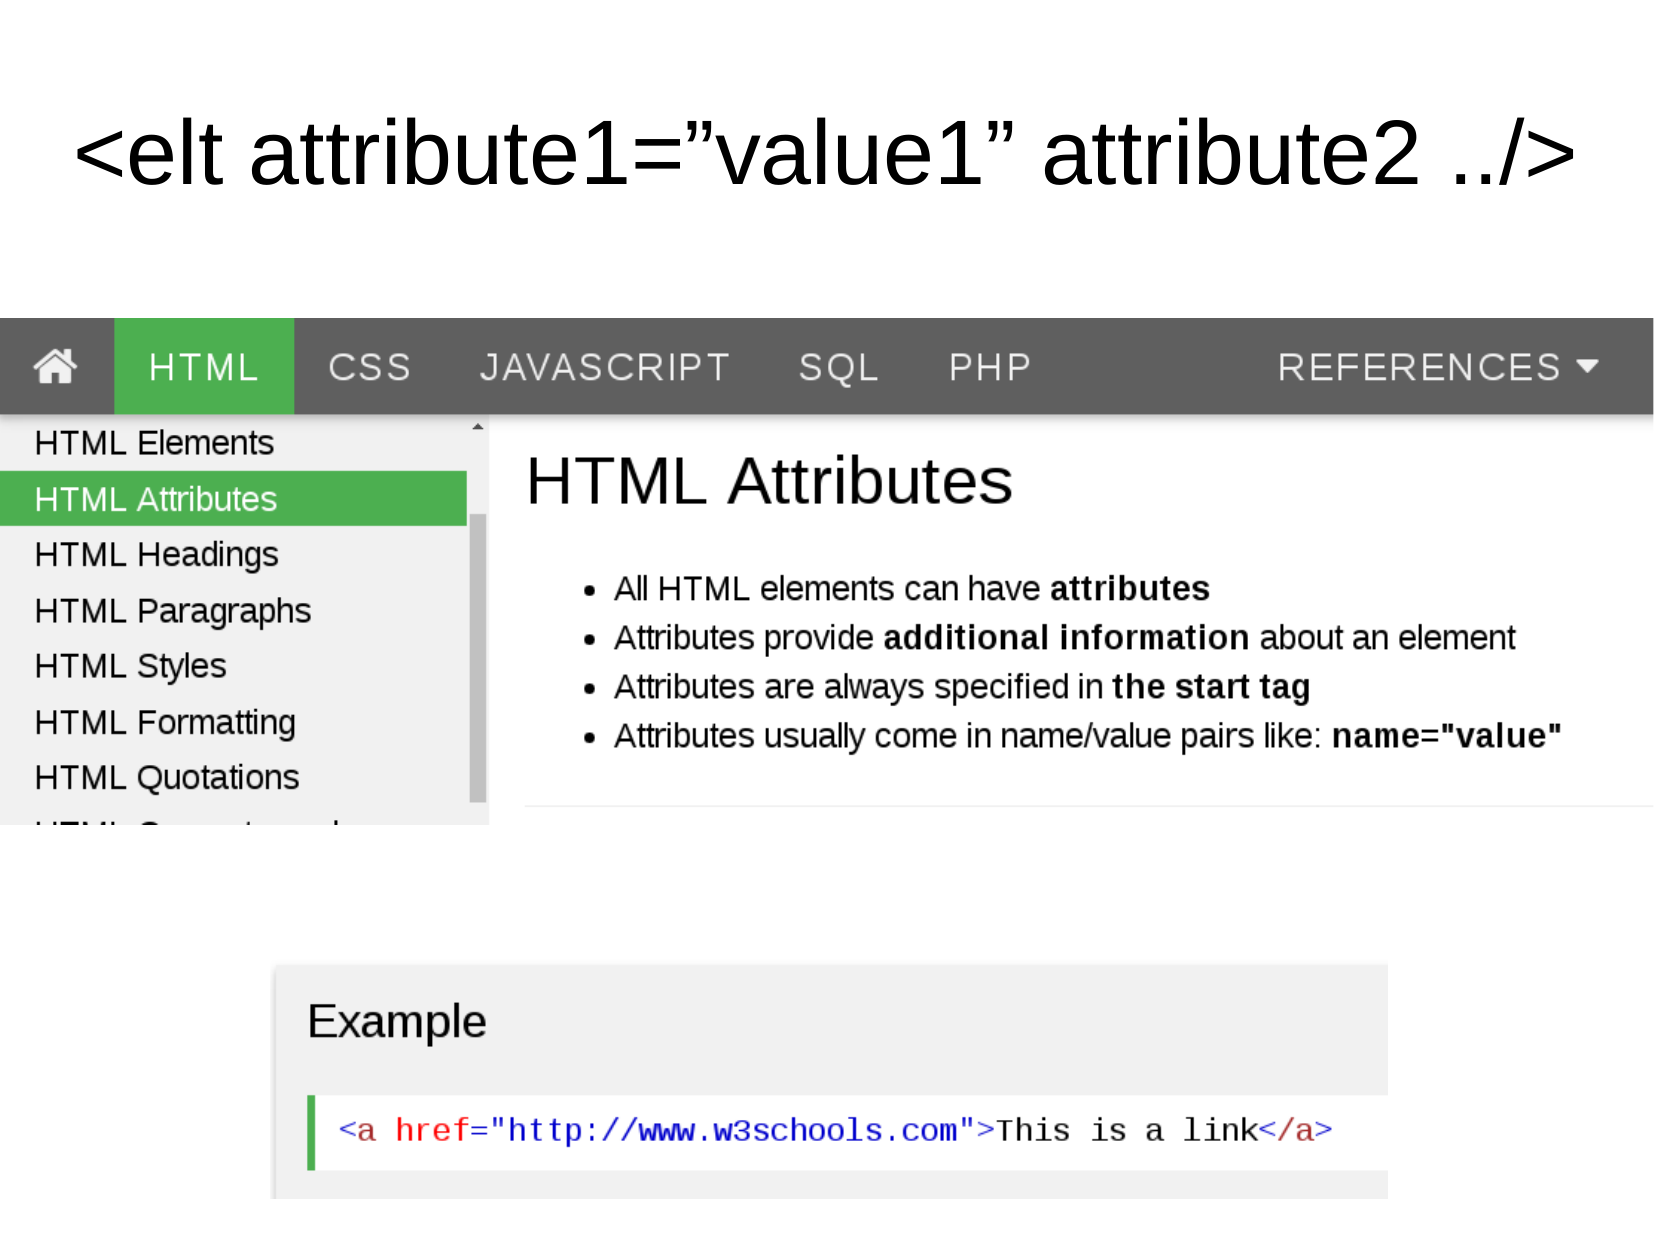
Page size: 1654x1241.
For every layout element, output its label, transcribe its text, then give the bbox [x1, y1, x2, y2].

picture [0, 318, 1654, 826]
picture [270, 959, 1388, 1199]
title <elt attribute1=”value1” attribute2 ../> [0, 49, 1654, 257]
